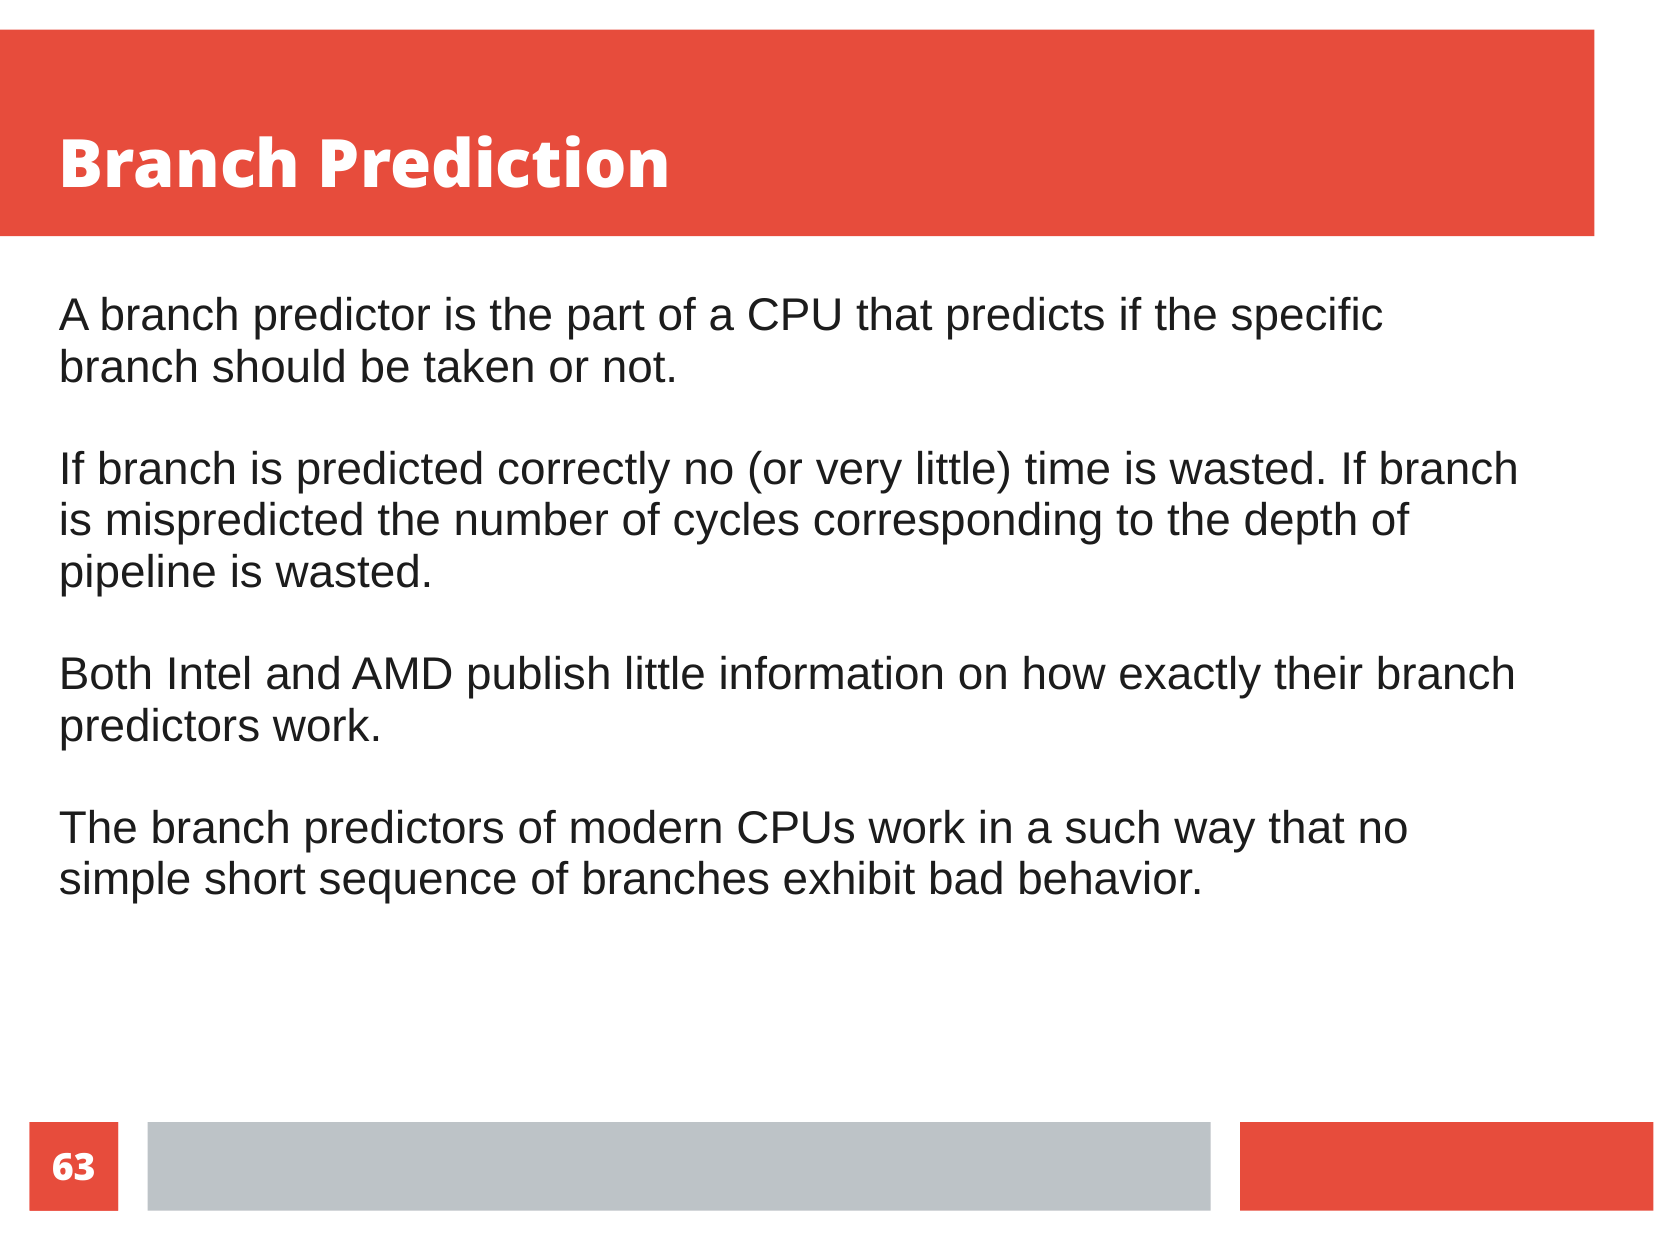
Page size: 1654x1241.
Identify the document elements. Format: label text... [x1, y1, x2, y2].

title Branch Prediction [59, 59, 1595, 207]
text_box A branch predictor is the part of a CPU that predicts if the specific branch should be taken or not. If branch is predicted correctly no (or very little) time is wasted. If branch is mispredicted the number of cycles corresponding to the depth of pipeline is wasted. Both Intel and AMD publish little information on how exactly their branch predictors work. The branch predictors of modern CPUs work in a such way that no simple short sequence of branches exhibit bad behavior. [59, 289, 1524, 703]
